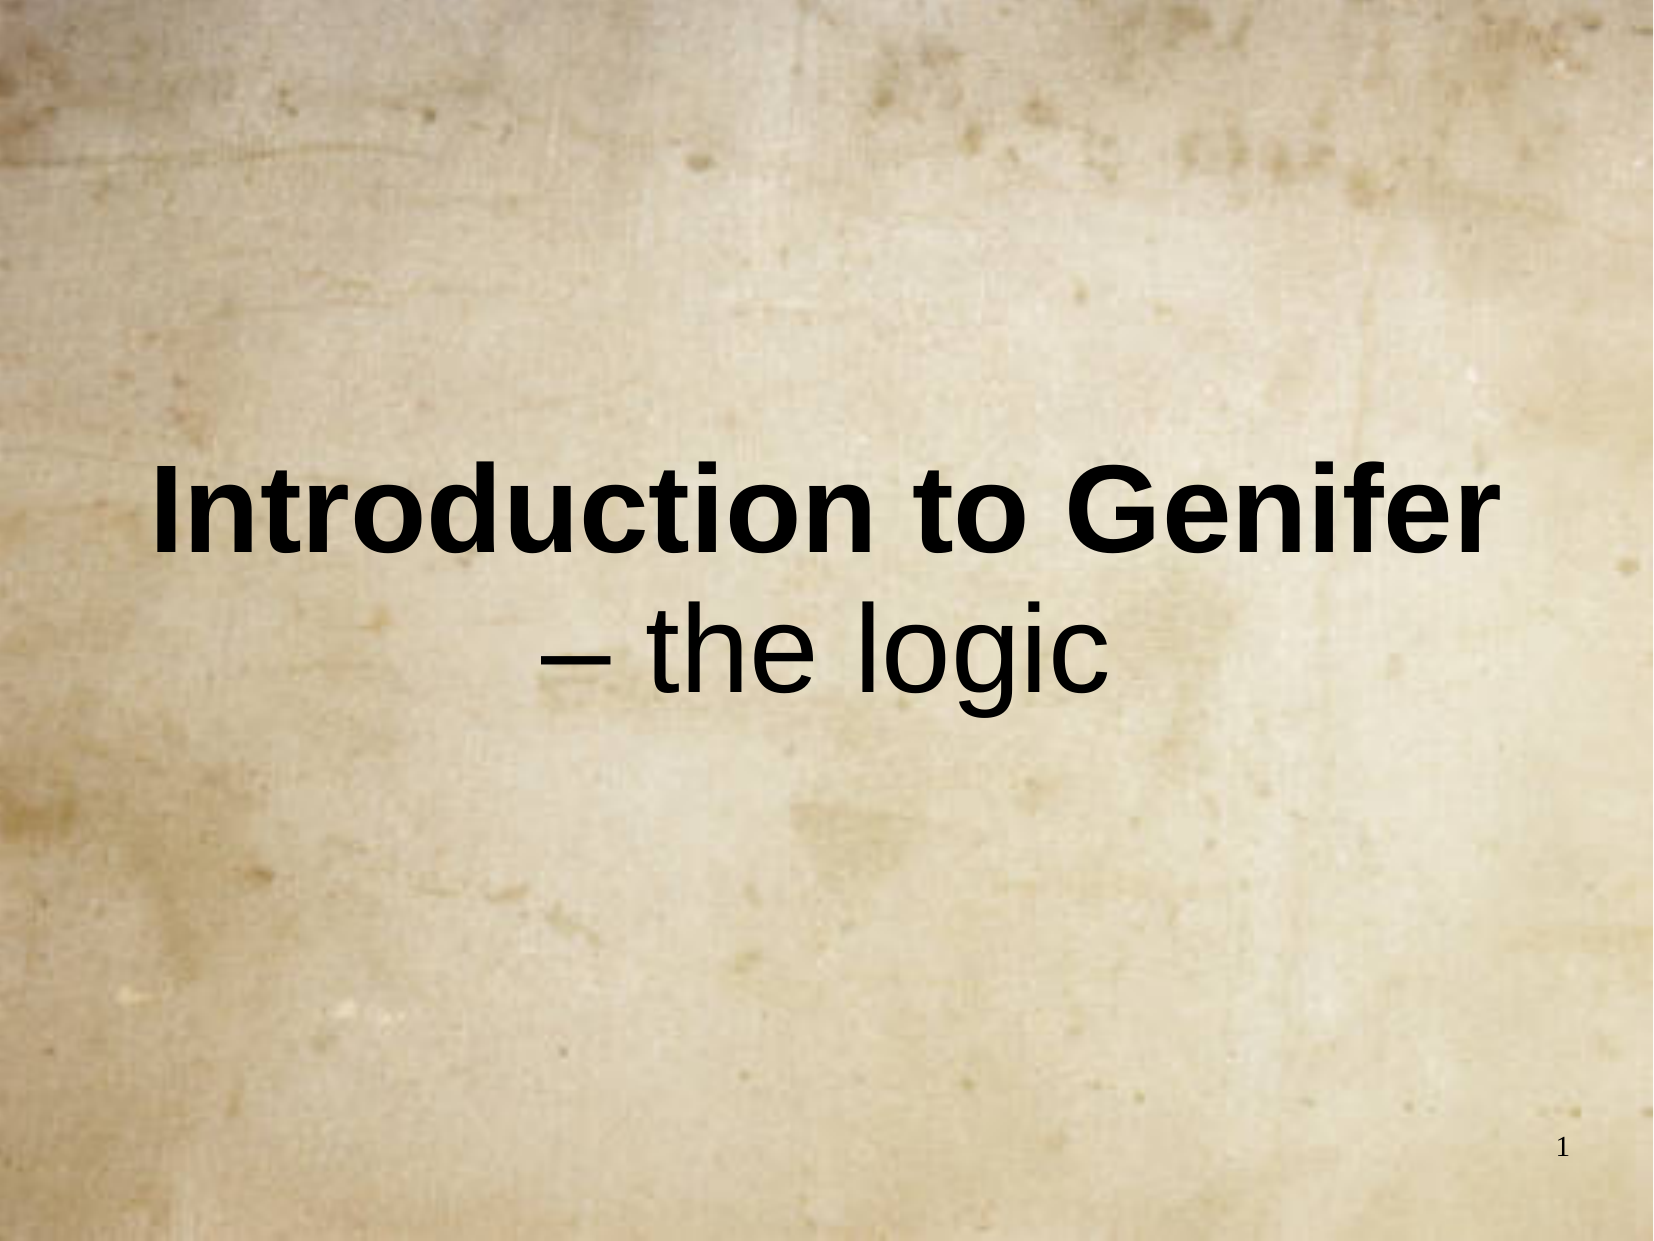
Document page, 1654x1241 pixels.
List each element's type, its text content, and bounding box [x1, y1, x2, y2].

picture [0, 0, 1654, 1241]
subtitle Introduction to Genifer – the logic [82, 49, 1571, 1109]
